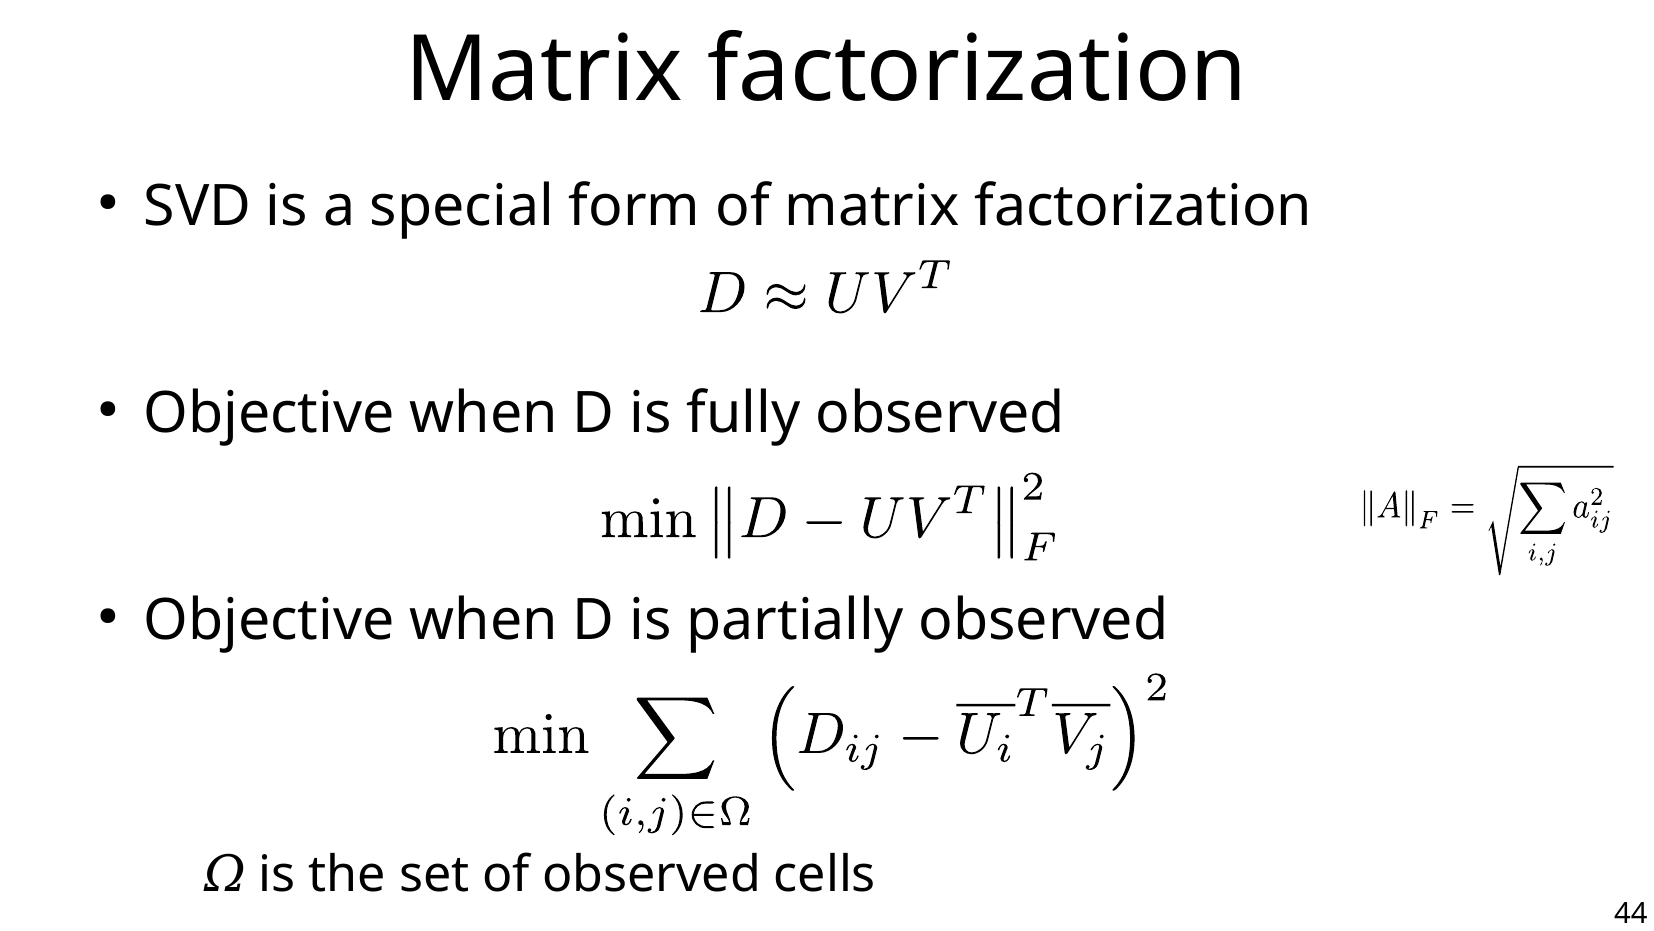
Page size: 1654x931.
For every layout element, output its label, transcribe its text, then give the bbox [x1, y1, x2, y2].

text_box [1359, 465, 1614, 576]
text_box [599, 472, 1058, 561]
text_box [492, 673, 1169, 836]
title Matrix factorization [82, 1, 1571, 129]
text_box [697, 260, 952, 314]
list SVD is a special form of matrix factorization Objective when D is fully observed Objective when D is partially observed Ω is the set of observed cells [82, 164, 1571, 908]
